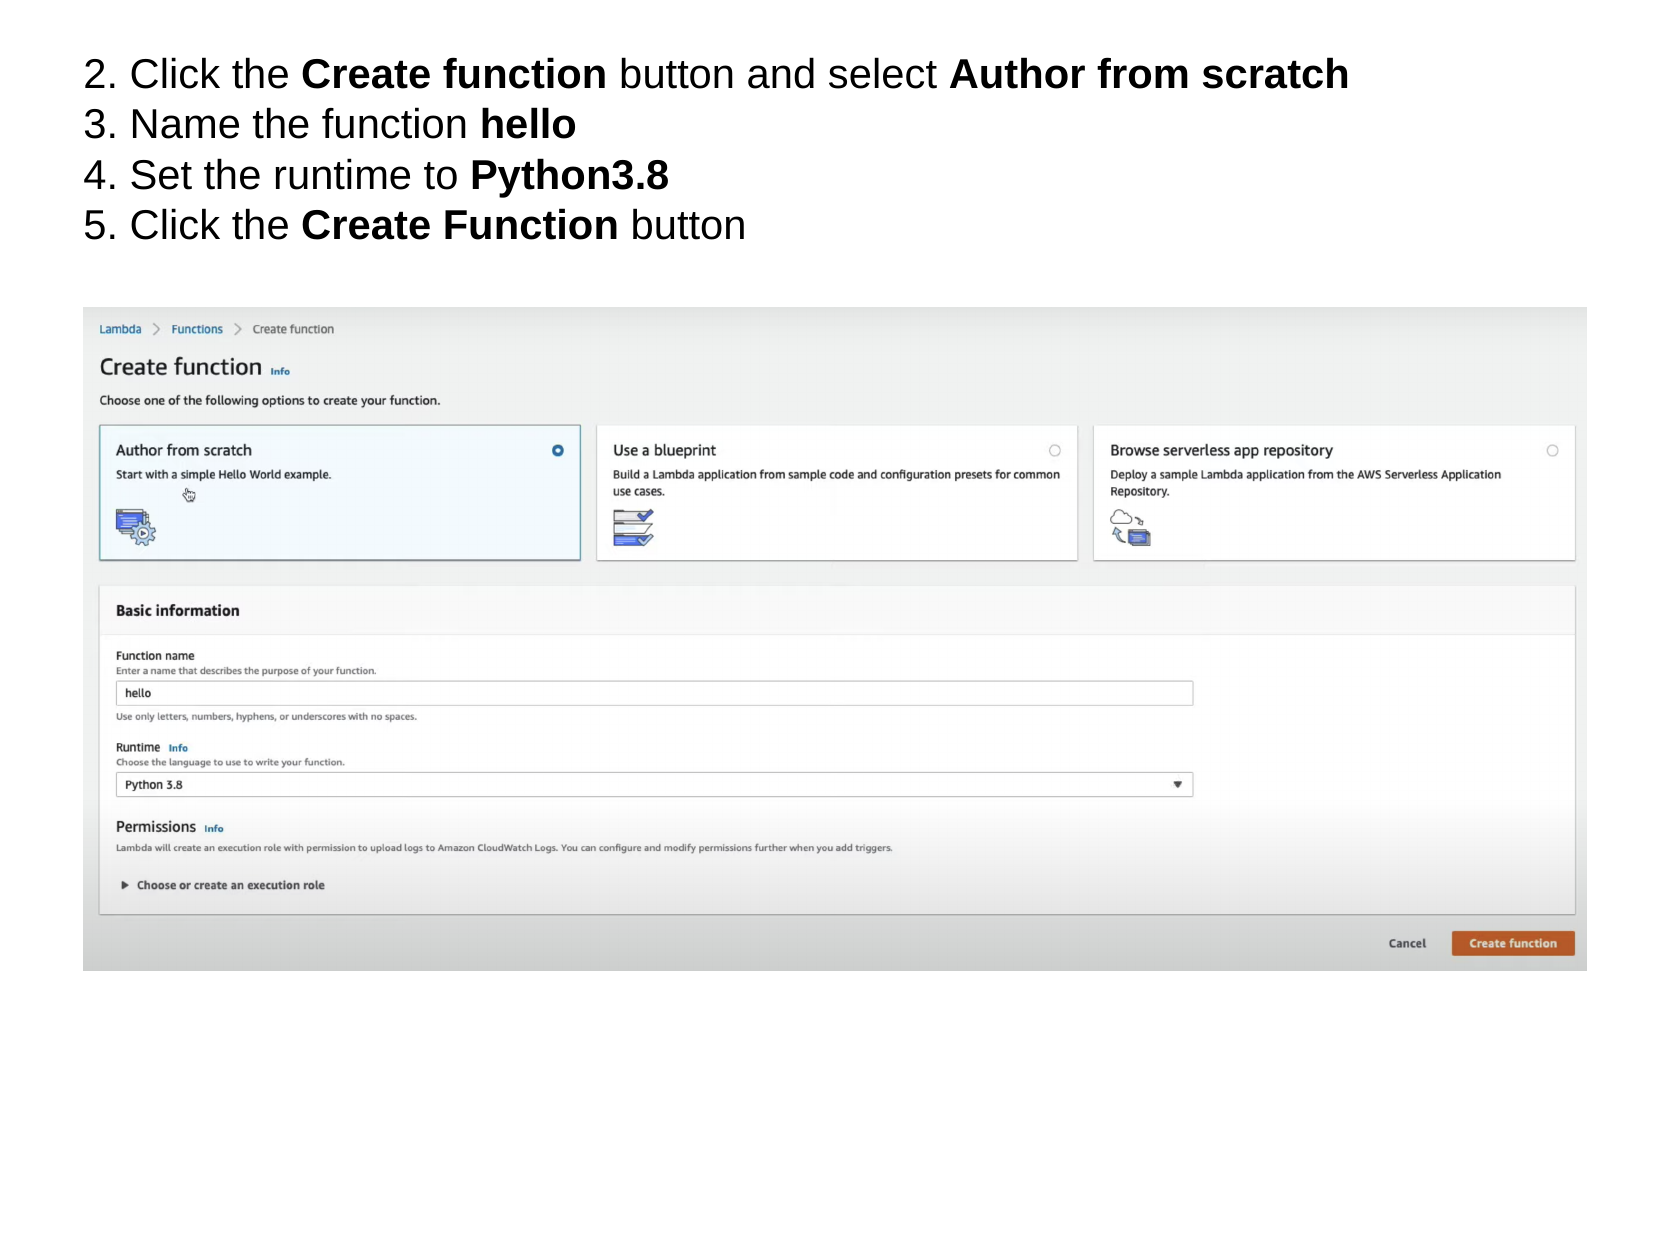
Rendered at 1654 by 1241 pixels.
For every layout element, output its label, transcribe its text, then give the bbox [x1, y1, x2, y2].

picture [83, 307, 1587, 971]
list 2. Click the Create function button and select Author from scratch 3. Name the function hello 4. Set the runtime to Python3.8 5. Click the Create Function button [83, 47, 1572, 272]
